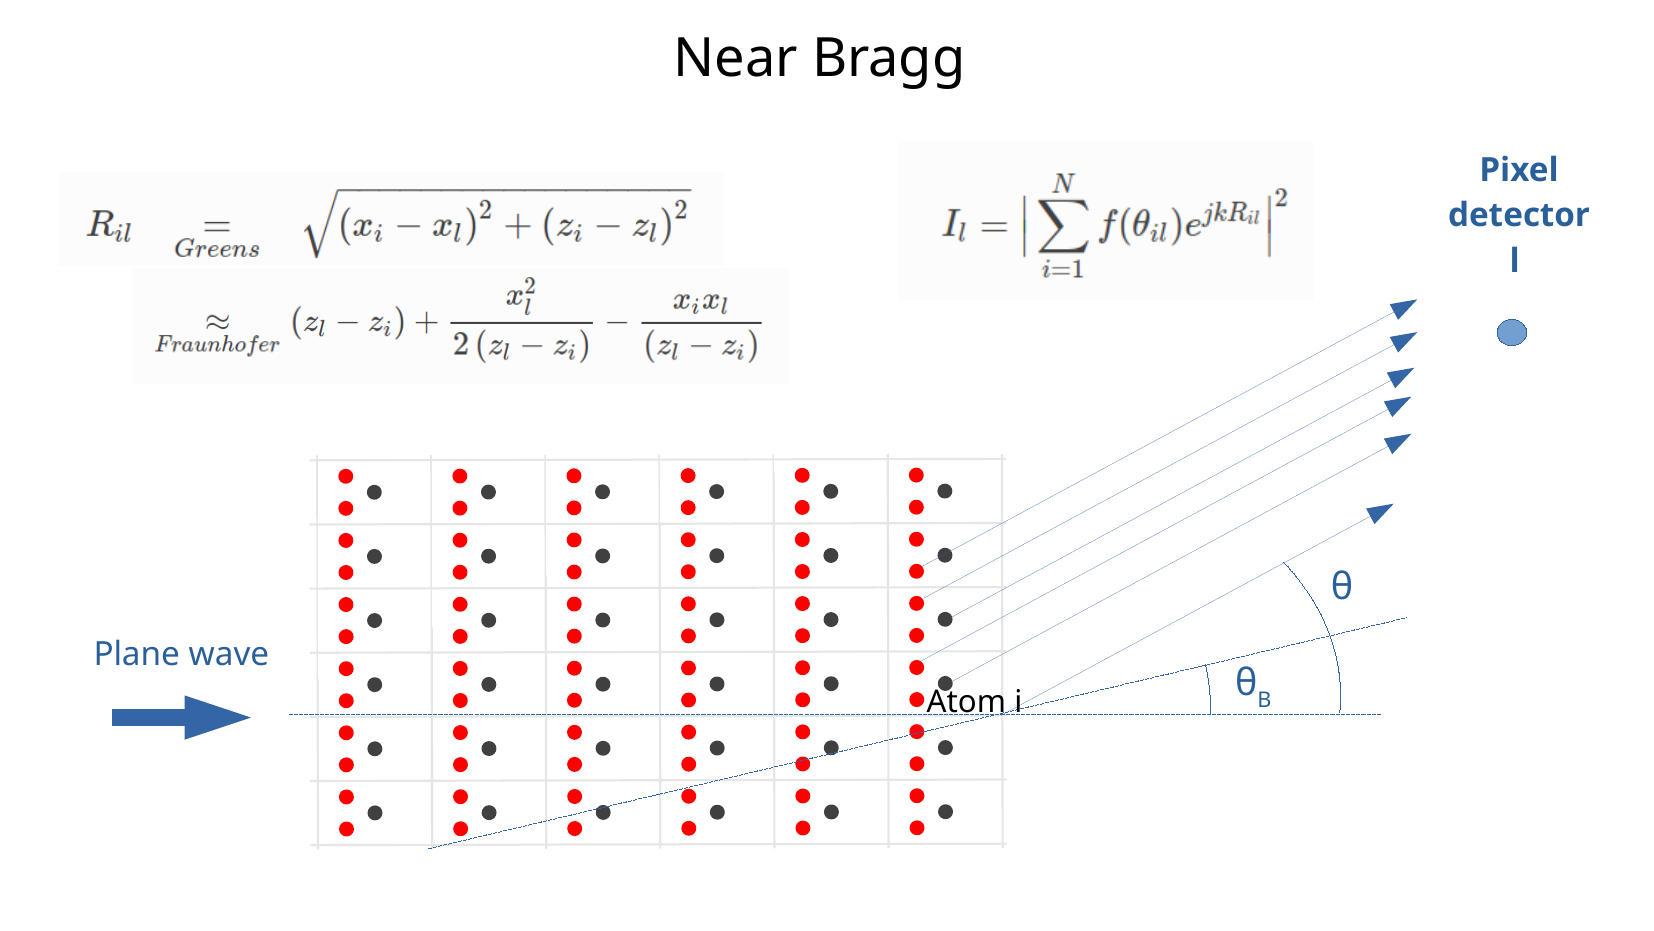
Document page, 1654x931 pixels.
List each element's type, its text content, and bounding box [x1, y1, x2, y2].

picture [59, 172, 724, 266]
picture [959, 653, 1007, 679]
picture [309, 453, 1007, 850]
text_box Pixel detector l [1426, 138, 1613, 293]
title θB [1204, 655, 1303, 714]
title Atom i [900, 679, 1049, 722]
title Near Bragg [0, 0, 1654, 113]
title θ [1293, 556, 1391, 615]
picture [132, 268, 789, 384]
text_box [1497, 319, 1527, 346]
picture [898, 141, 1314, 300]
